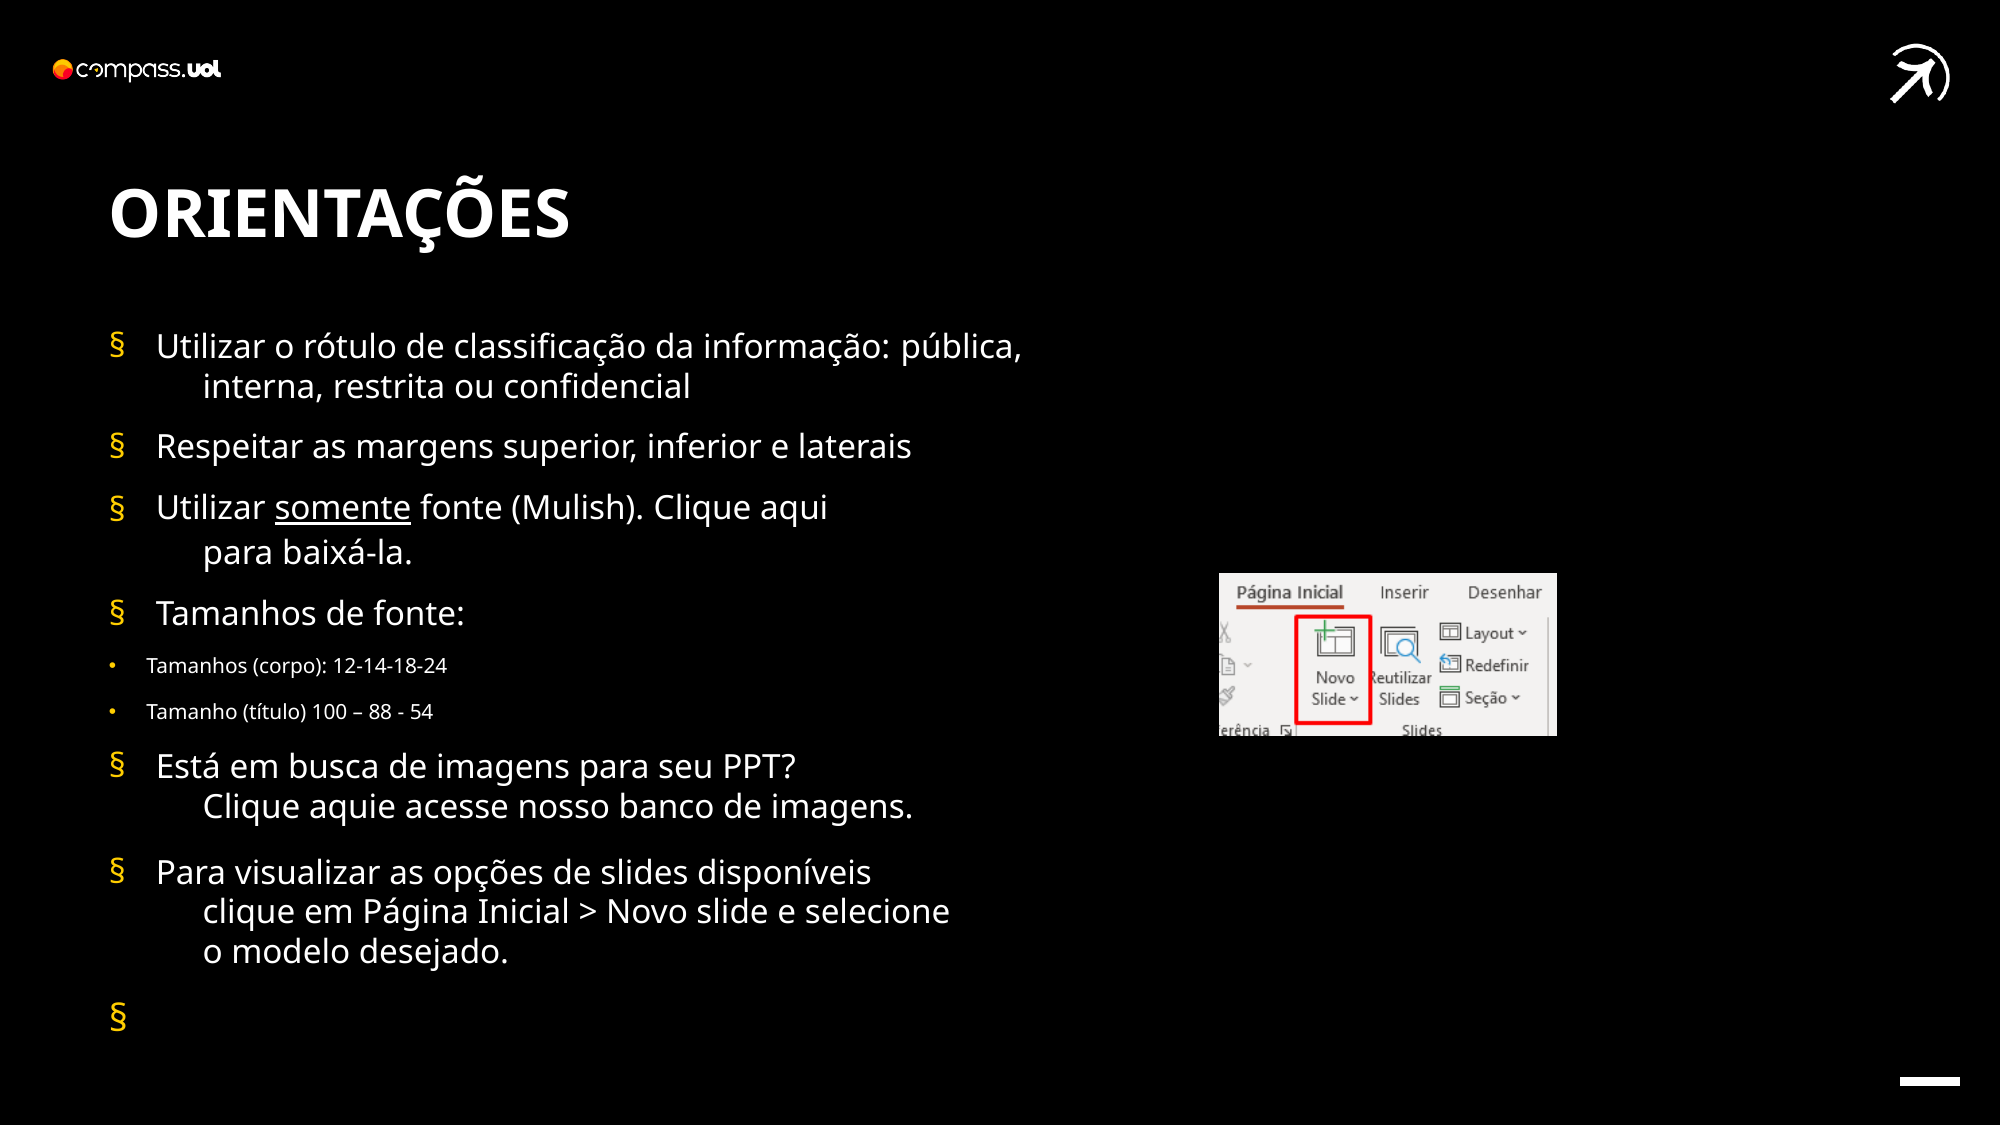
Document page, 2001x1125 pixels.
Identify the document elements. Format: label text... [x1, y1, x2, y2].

picture [1219, 573, 1557, 736]
text_box ORIENTAÇÕES [93, 171, 655, 281]
text_box Utilizar o rótulo de classificação da informação: pública, interna, restrita ou confidencial Respeitar as margens superior, inferior e laterais Utilizar somente fonte (Mulish). Clique aqui para baixá-la. Tamanhos de fonte: Tamanhos (corpo): 12-14-18-24 Tamanho (título) 100 – 88 - 54 Está em busca de imagens para seu PPT? Clique aqui e acesse nosso banco de imagens. Para visualizar as opções de slides disponíveis clique em Página Inicial > Novo slide e selecione o modelo desejado. [93, 317, 1057, 993]
